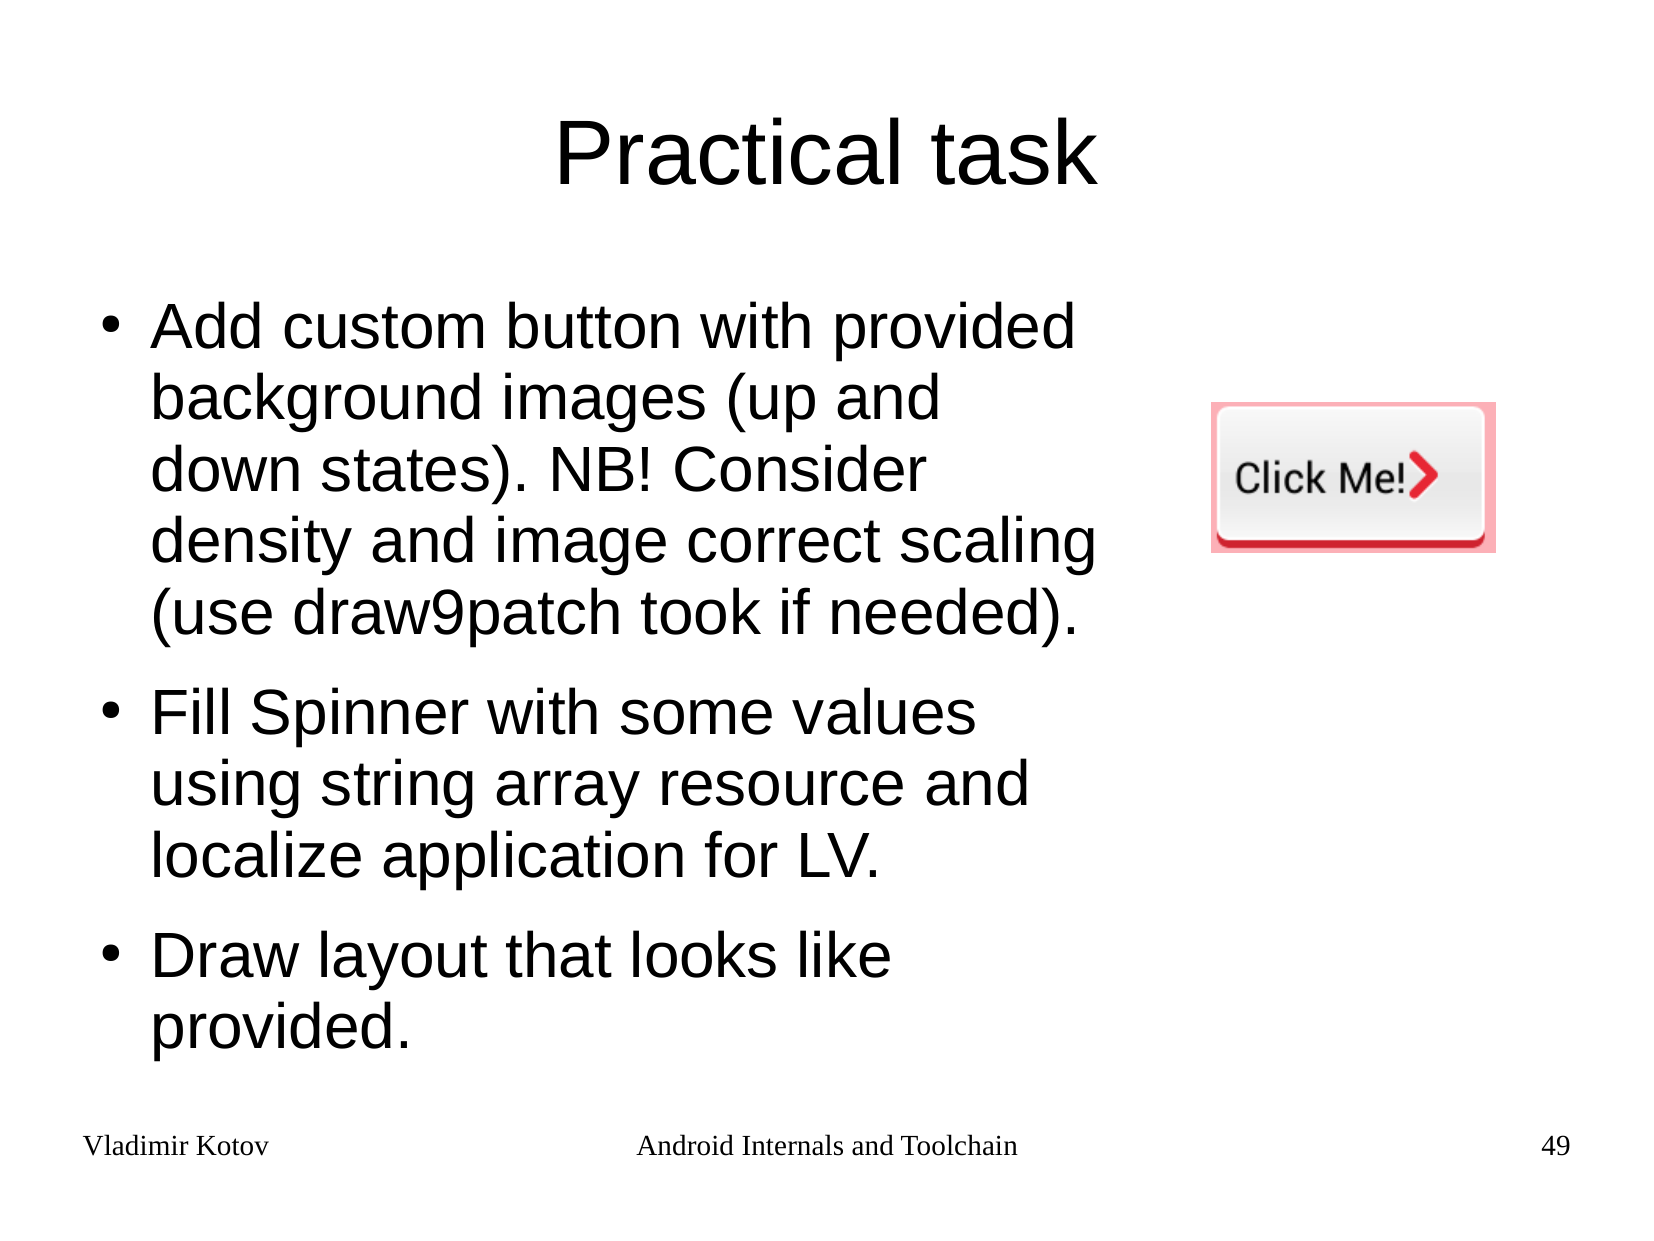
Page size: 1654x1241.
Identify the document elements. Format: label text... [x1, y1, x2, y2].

picture [1211, 402, 1496, 553]
list Add custom button with provided background images (up and down states). NB! Consider density and image correct scaling (use draw9patch took if needed). Fill Spinner with some values using string array resource and localize application for LV. Draw layout that looks like provided. [82, 290, 1103, 1109]
title Practical task [82, 56, 1571, 250]
